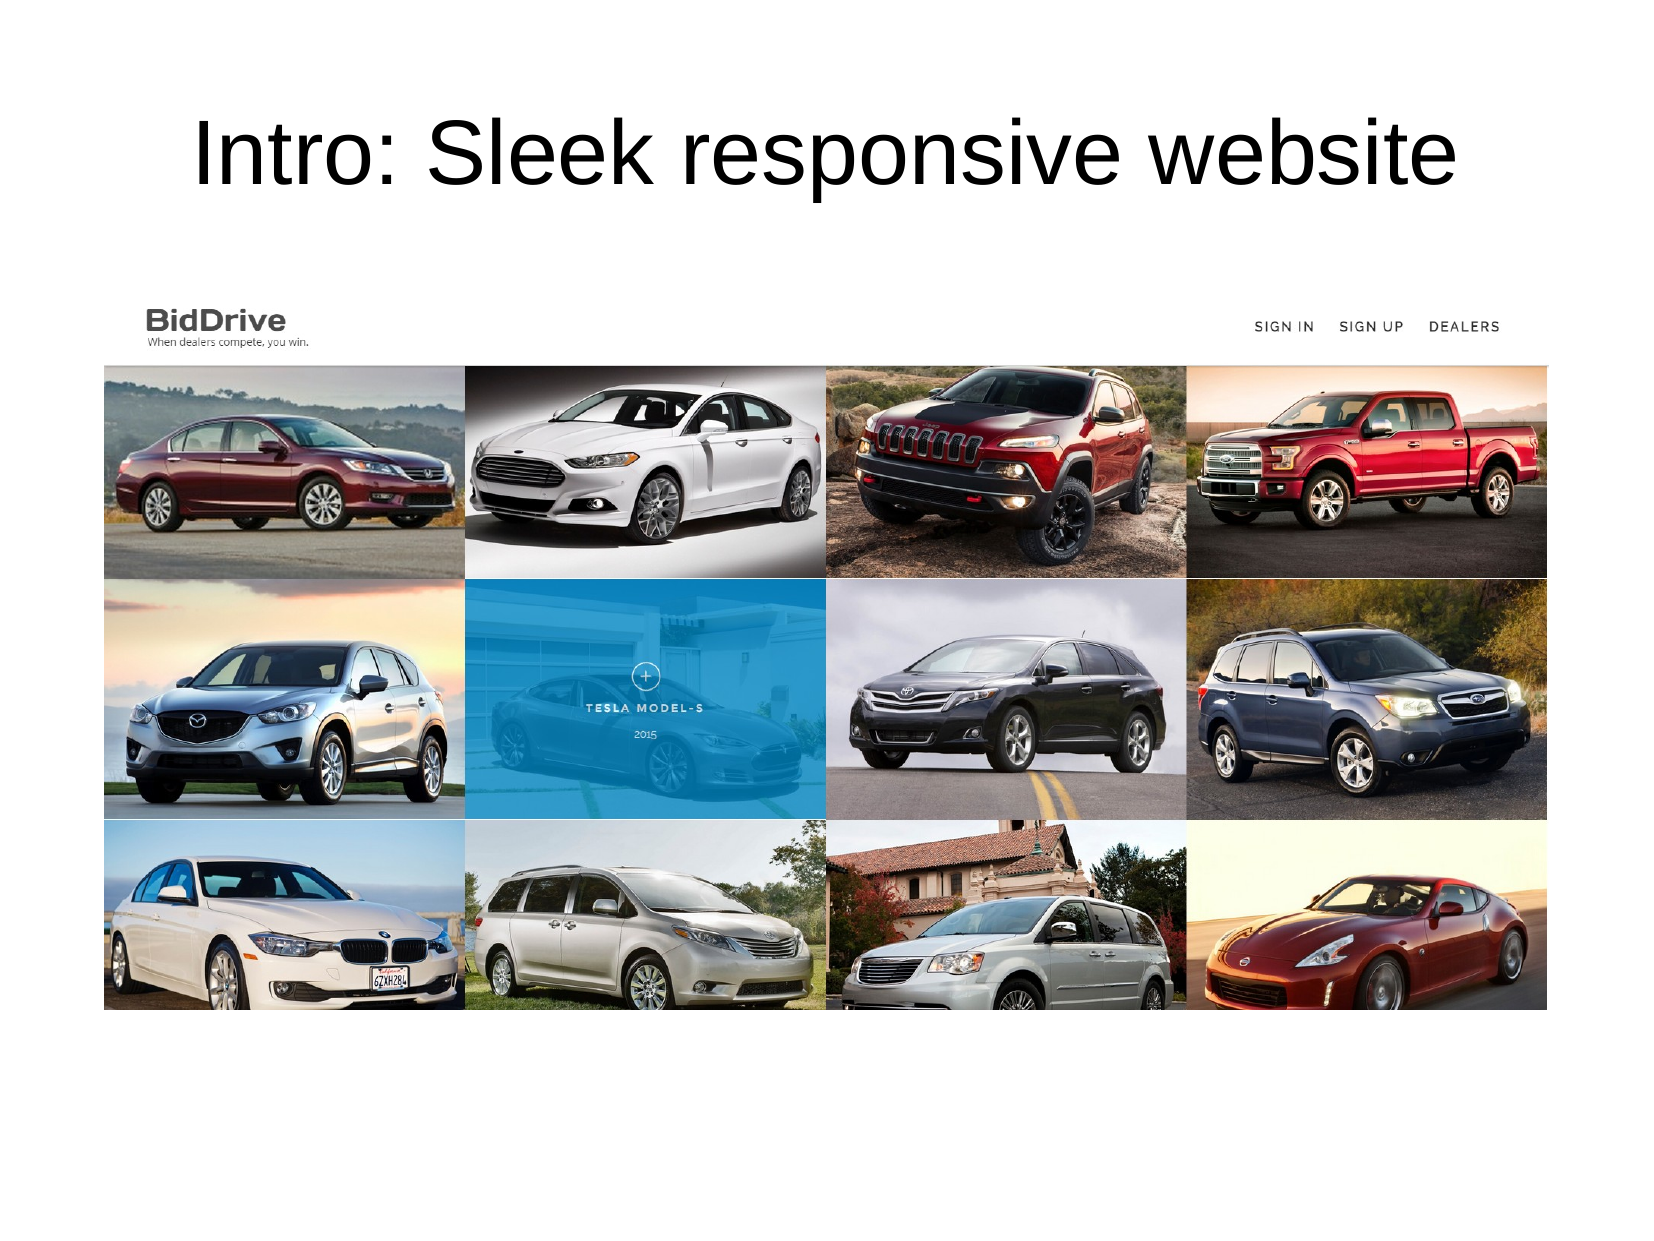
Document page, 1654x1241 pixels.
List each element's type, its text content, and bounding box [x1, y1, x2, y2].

picture [104, 290, 1549, 1010]
title Intro: Sleek responsive website [82, 49, 1571, 257]
